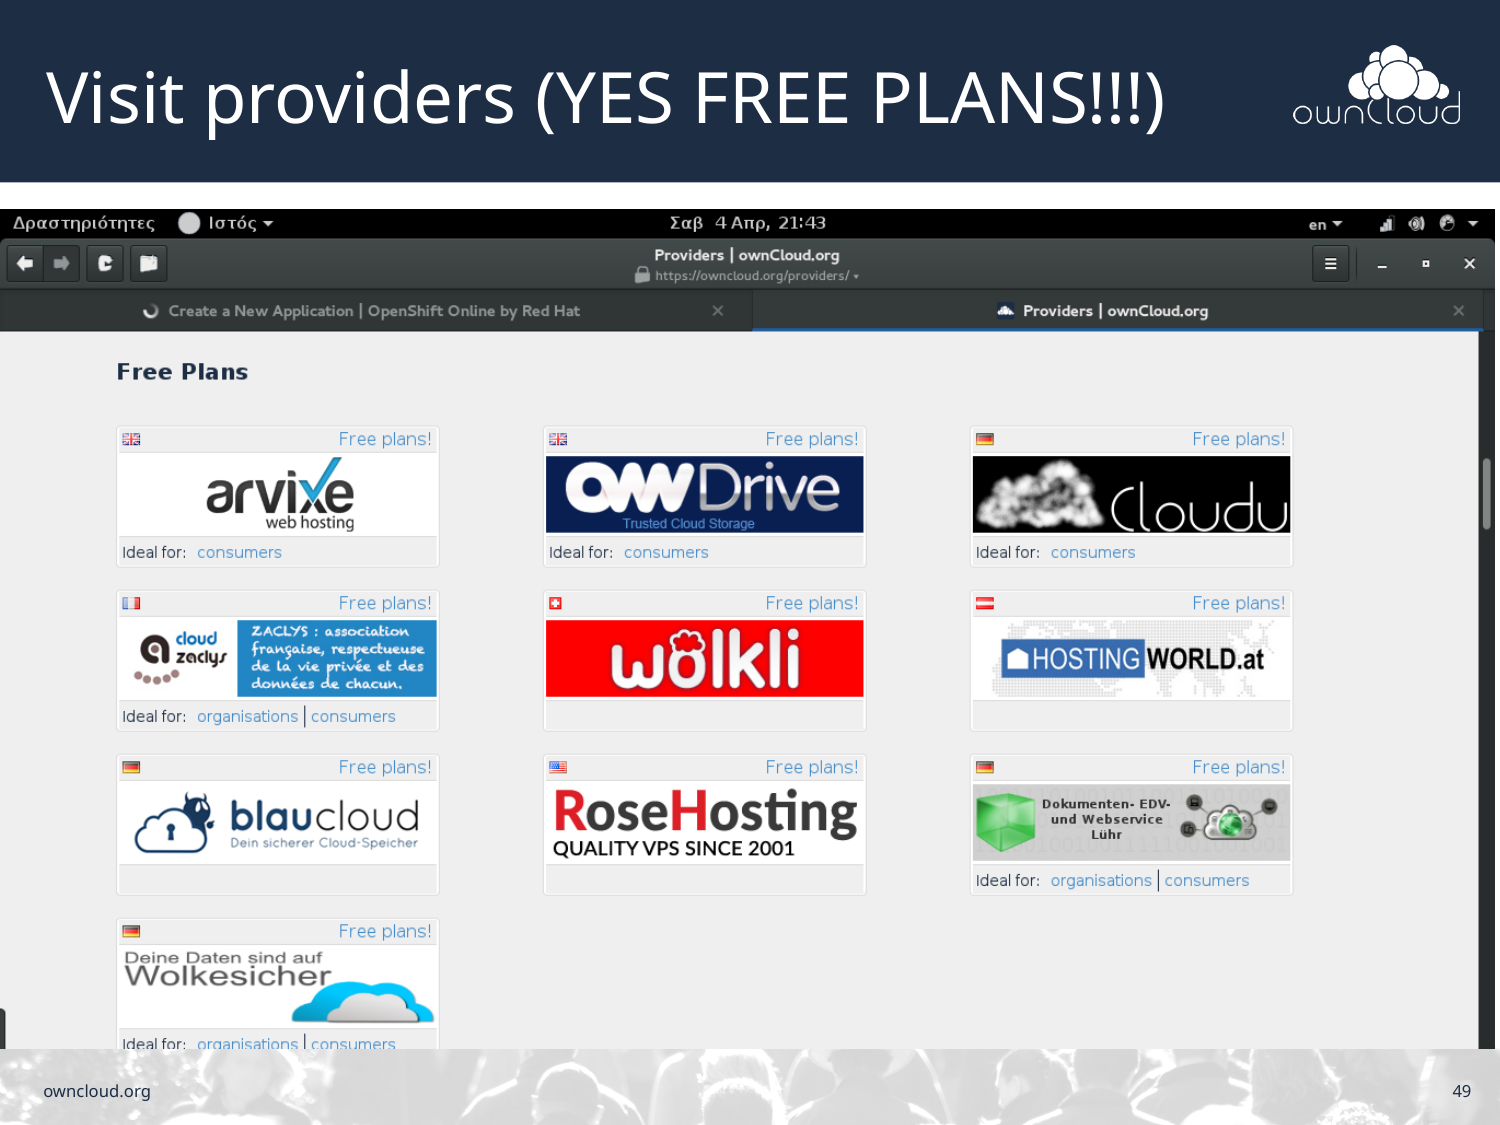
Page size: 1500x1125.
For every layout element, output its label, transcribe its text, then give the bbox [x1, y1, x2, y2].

picture [0, 209, 1500, 1125]
title Visit providers (YES FREE PLANS!!!) [46, 5, 1258, 187]
picture [1293, 45, 1460, 124]
